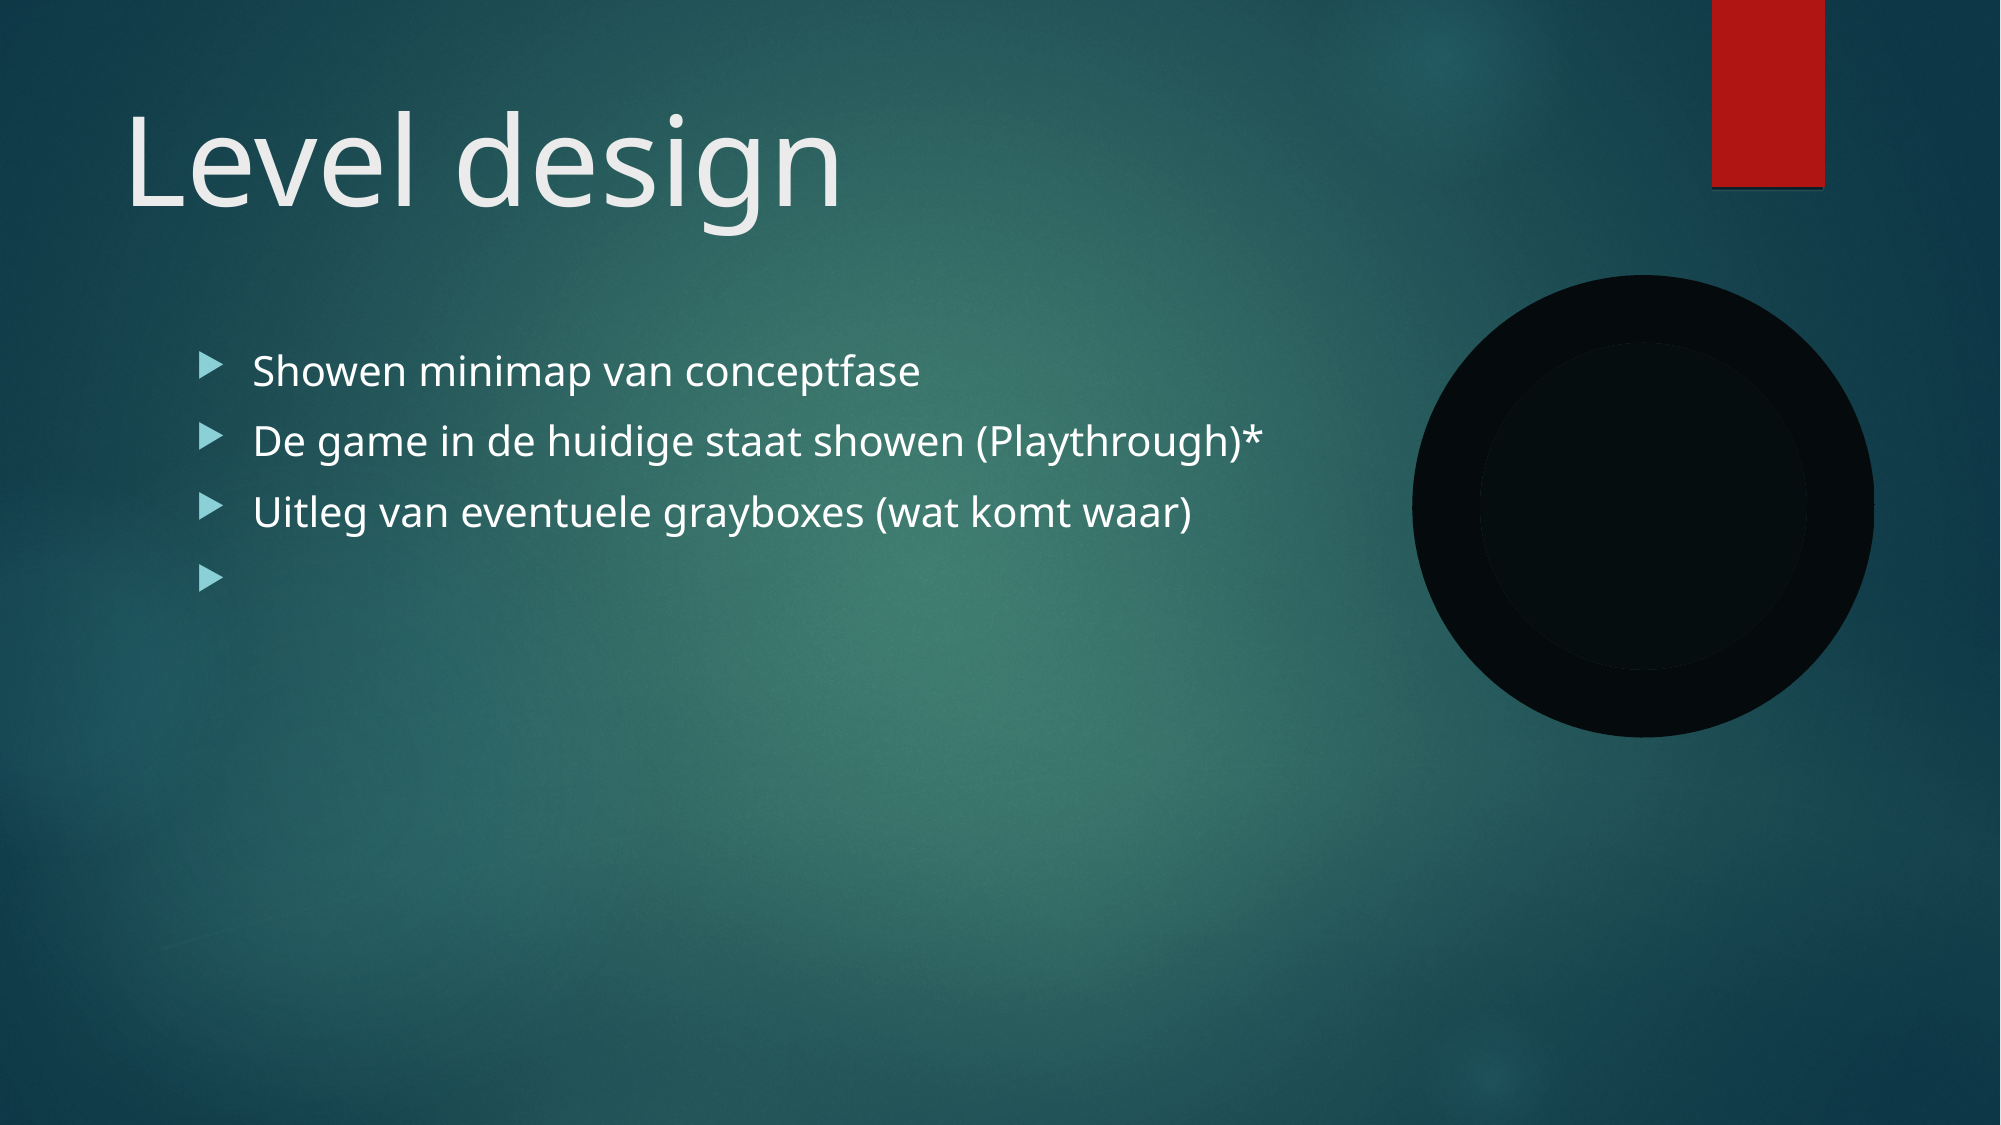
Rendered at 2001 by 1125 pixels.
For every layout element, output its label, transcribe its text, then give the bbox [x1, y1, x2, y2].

title Level design [106, 74, 1649, 305]
list Showen minimap van conceptfase De game in de huidige staat showen (Playthrough)* Uitleg van eventuele grayboxes (wat komt waar) [181, 336, 1649, 1026]
